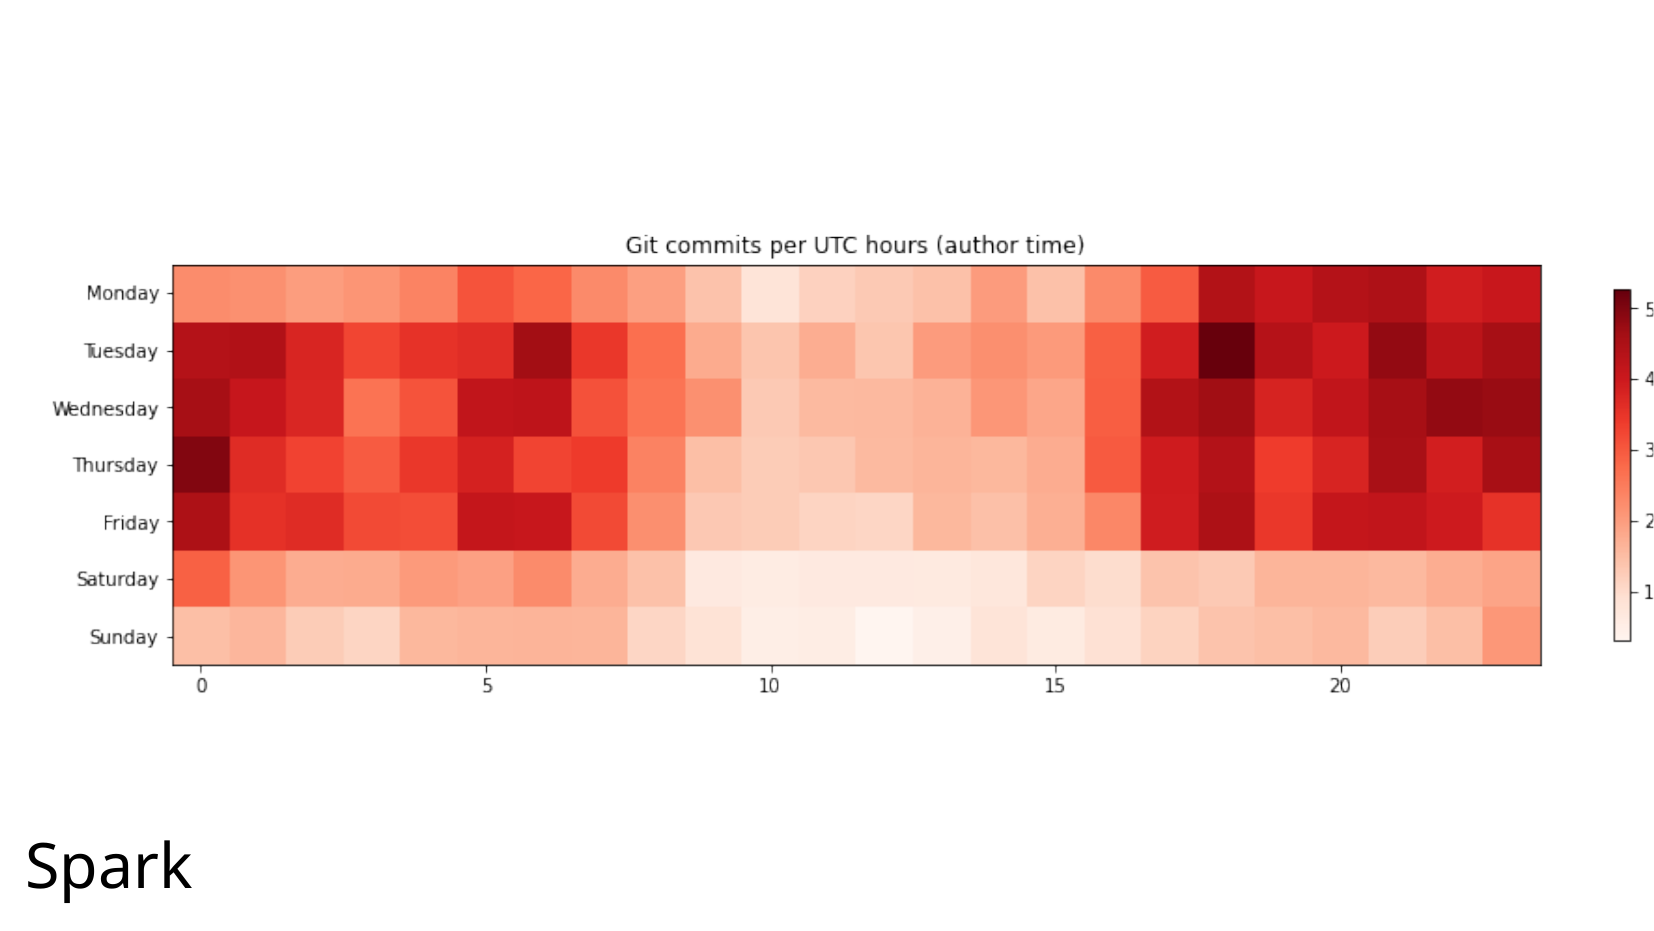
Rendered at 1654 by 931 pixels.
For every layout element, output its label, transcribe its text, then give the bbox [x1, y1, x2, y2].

list Spark [25, 821, 1425, 907]
picture [38, 222, 1654, 710]
